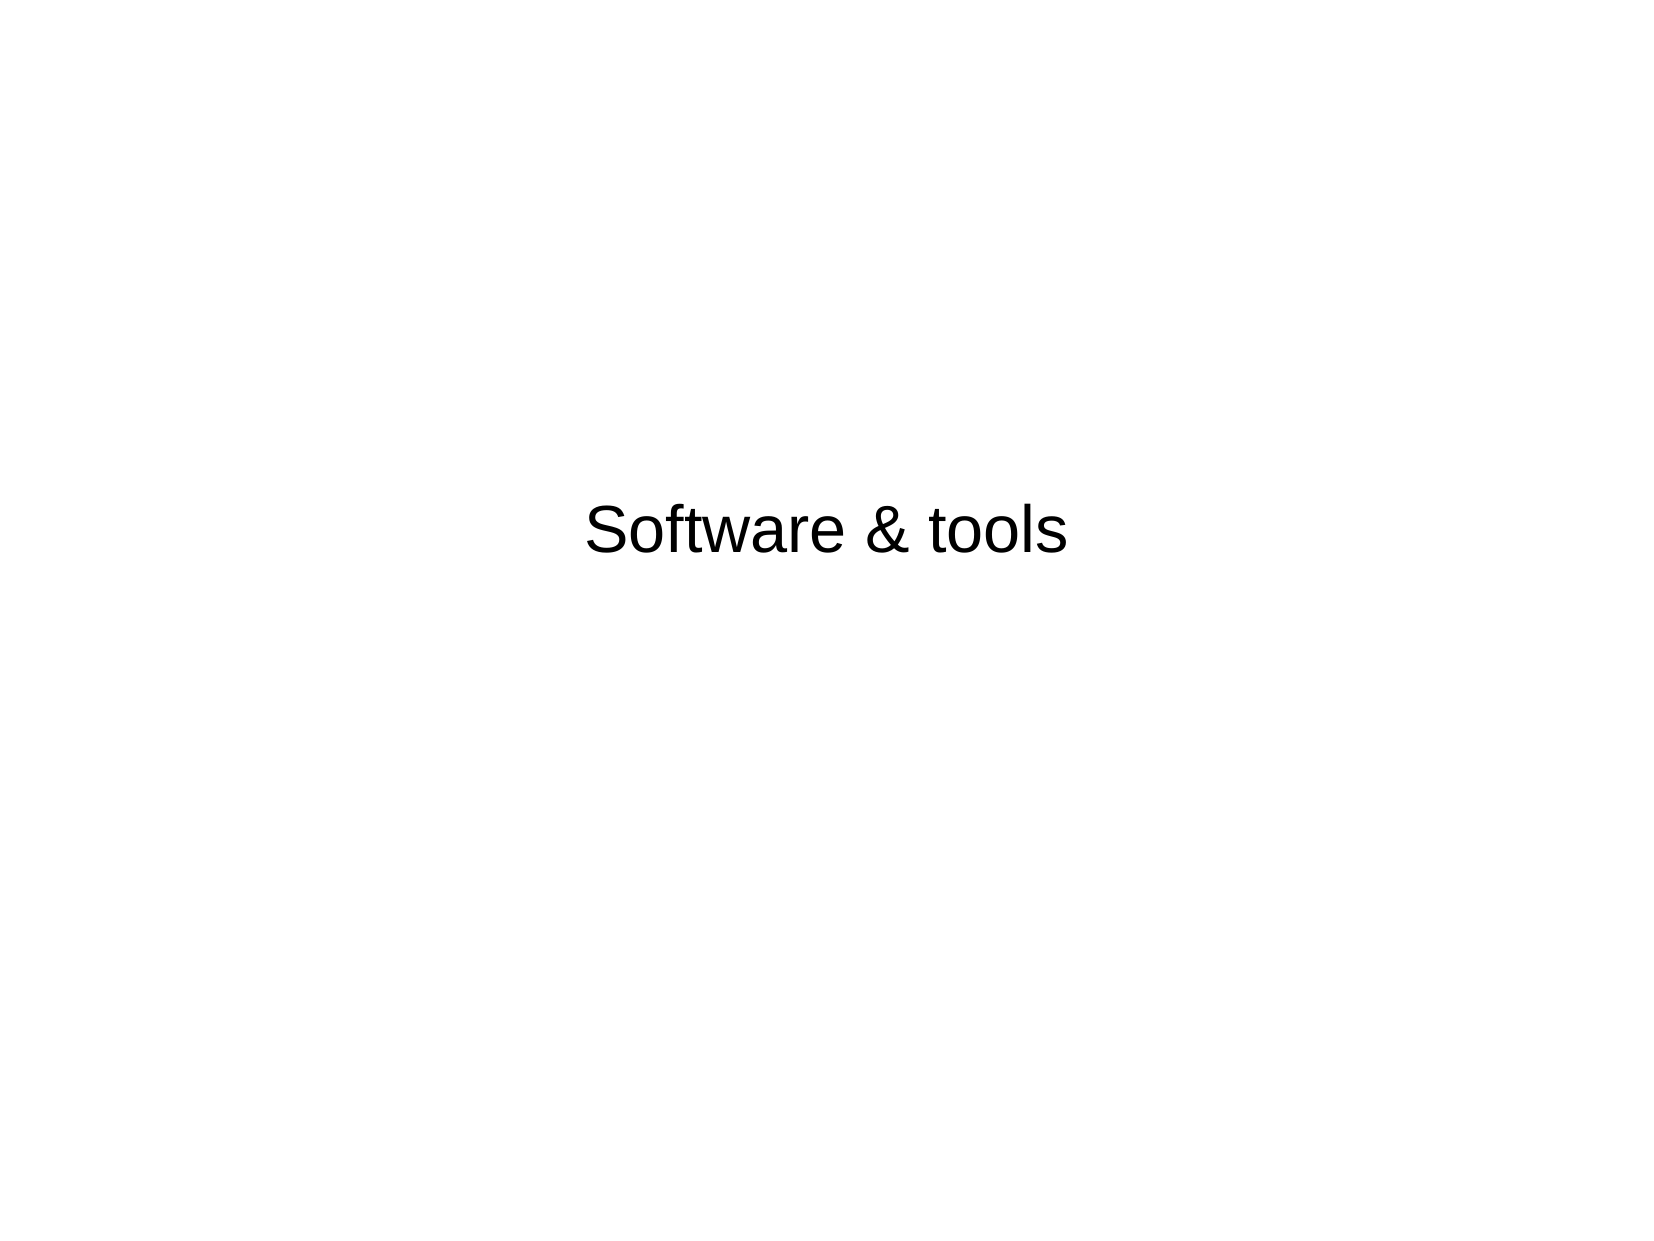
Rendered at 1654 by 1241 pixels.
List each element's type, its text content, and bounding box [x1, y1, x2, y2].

subtitle Software & tools [82, 49, 1571, 1010]
